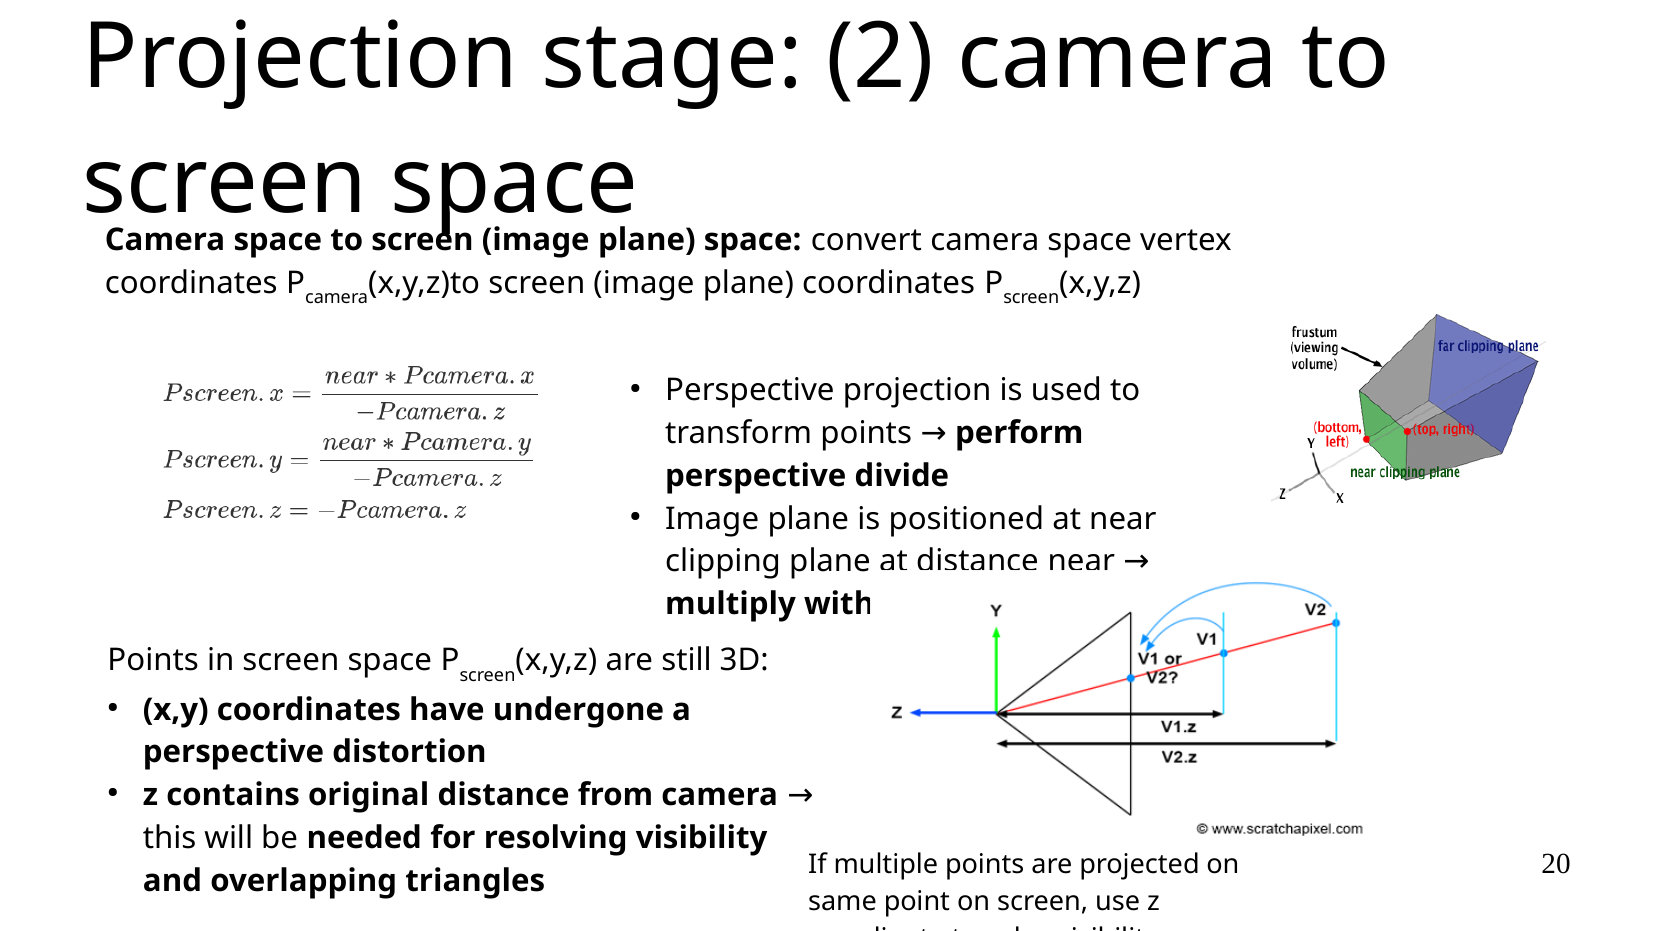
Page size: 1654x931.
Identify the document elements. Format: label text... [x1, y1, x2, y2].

text_box Points in screen space Pscreen(x,y,z) are still 3D: (x,y) coordinates have undergone a perspective distortion z contains original distance from camera → this will be needed for resolving visibility and overlapping triangles [92, 630, 841, 810]
picture [1271, 309, 1546, 511]
text_box Camera space to screen (image plane) space: convert camera space vertex coordinates Pcamera(x,y,z)to screen (image plane) coordinates Pscreen(x,y,z) [90, 210, 1371, 322]
text_box If multiple points are projected on same point on screen, use z coordinate to solve visibility [793, 837, 1276, 931]
text_box Perspective projection is used to transform points → perform perspective divide Image plane is positioned at near clipping plane at distance near → multiply with near [615, 360, 1231, 541]
title Projection stage: (2) camera to screen space [82, 37, 1571, 193]
picture [122, 344, 571, 539]
picture [870, 570, 1366, 838]
